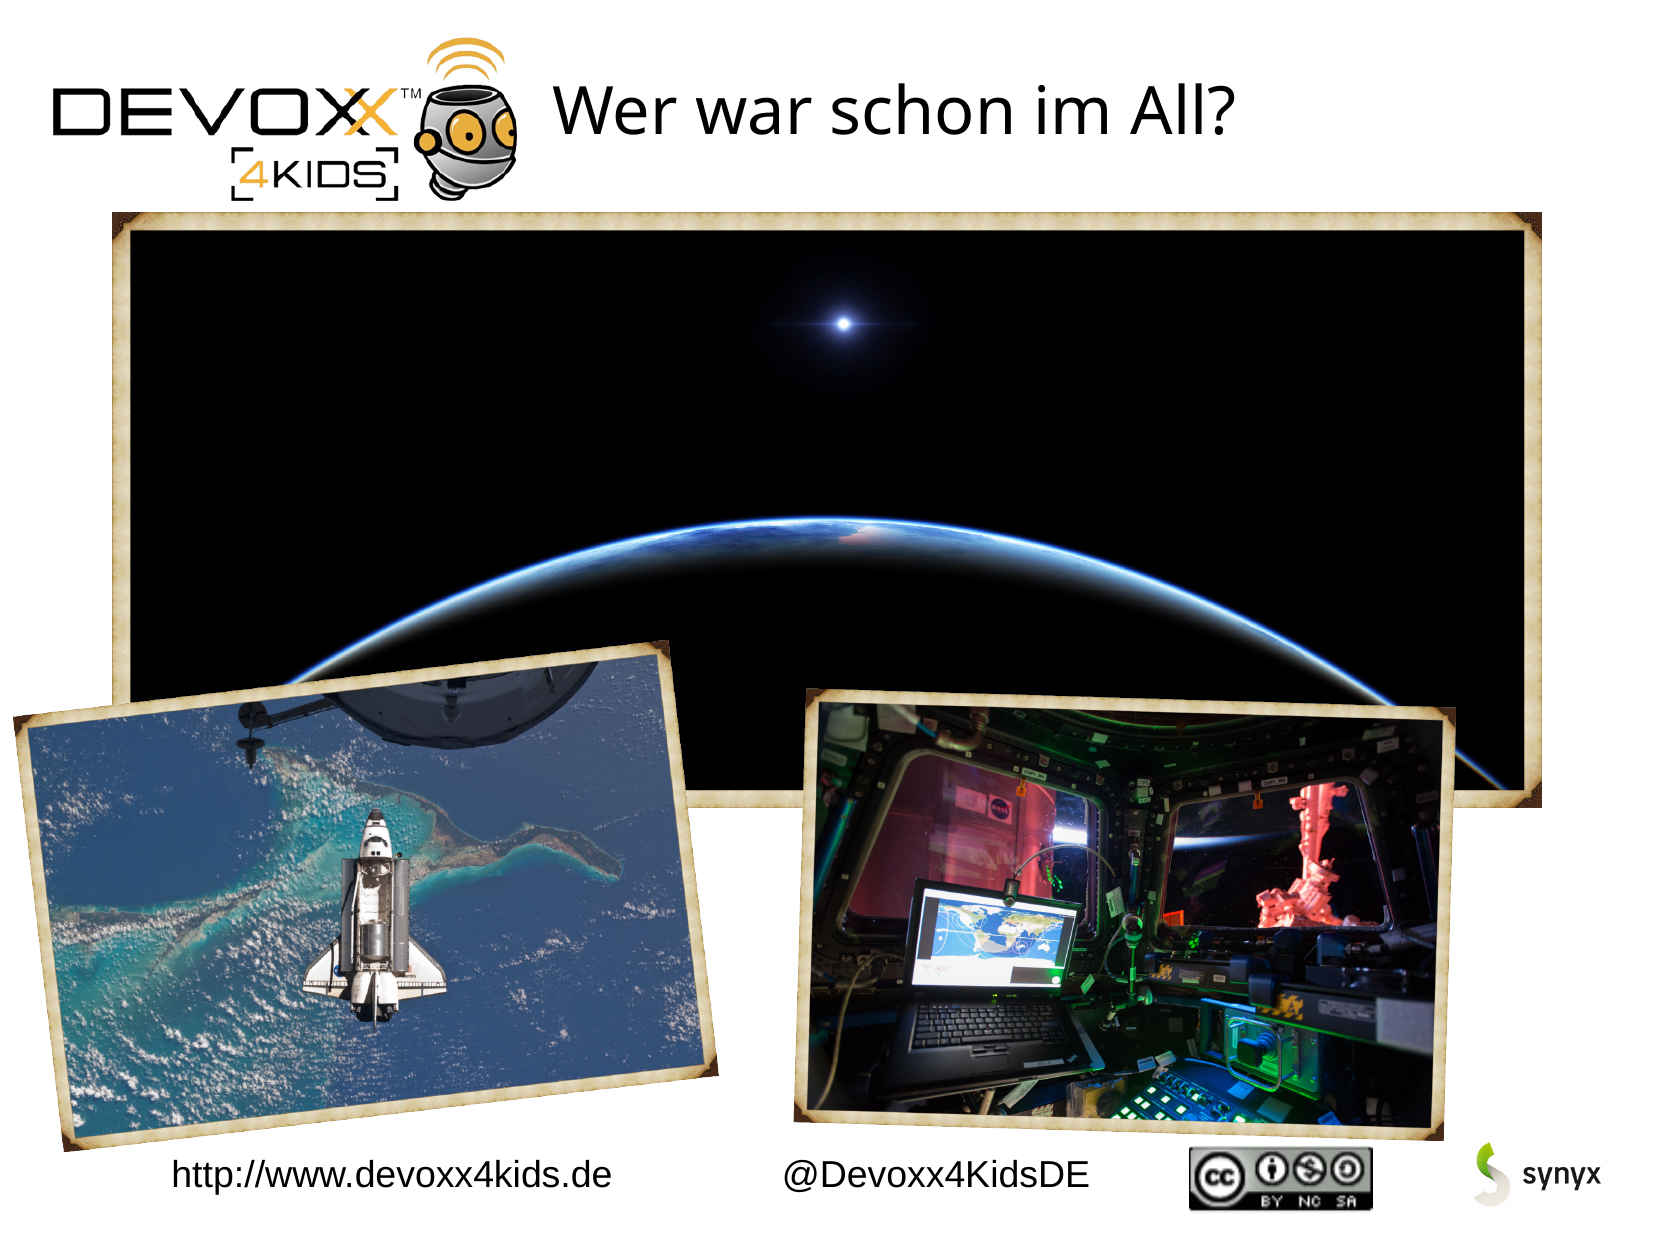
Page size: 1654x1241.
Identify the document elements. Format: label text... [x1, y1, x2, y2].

picture [53, 37, 517, 201]
picture [1189, 1146, 1373, 1213]
title Wer war schon im All? [537, 60, 1595, 302]
picture [1455, 1128, 1616, 1223]
picture [12, 212, 1542, 1152]
